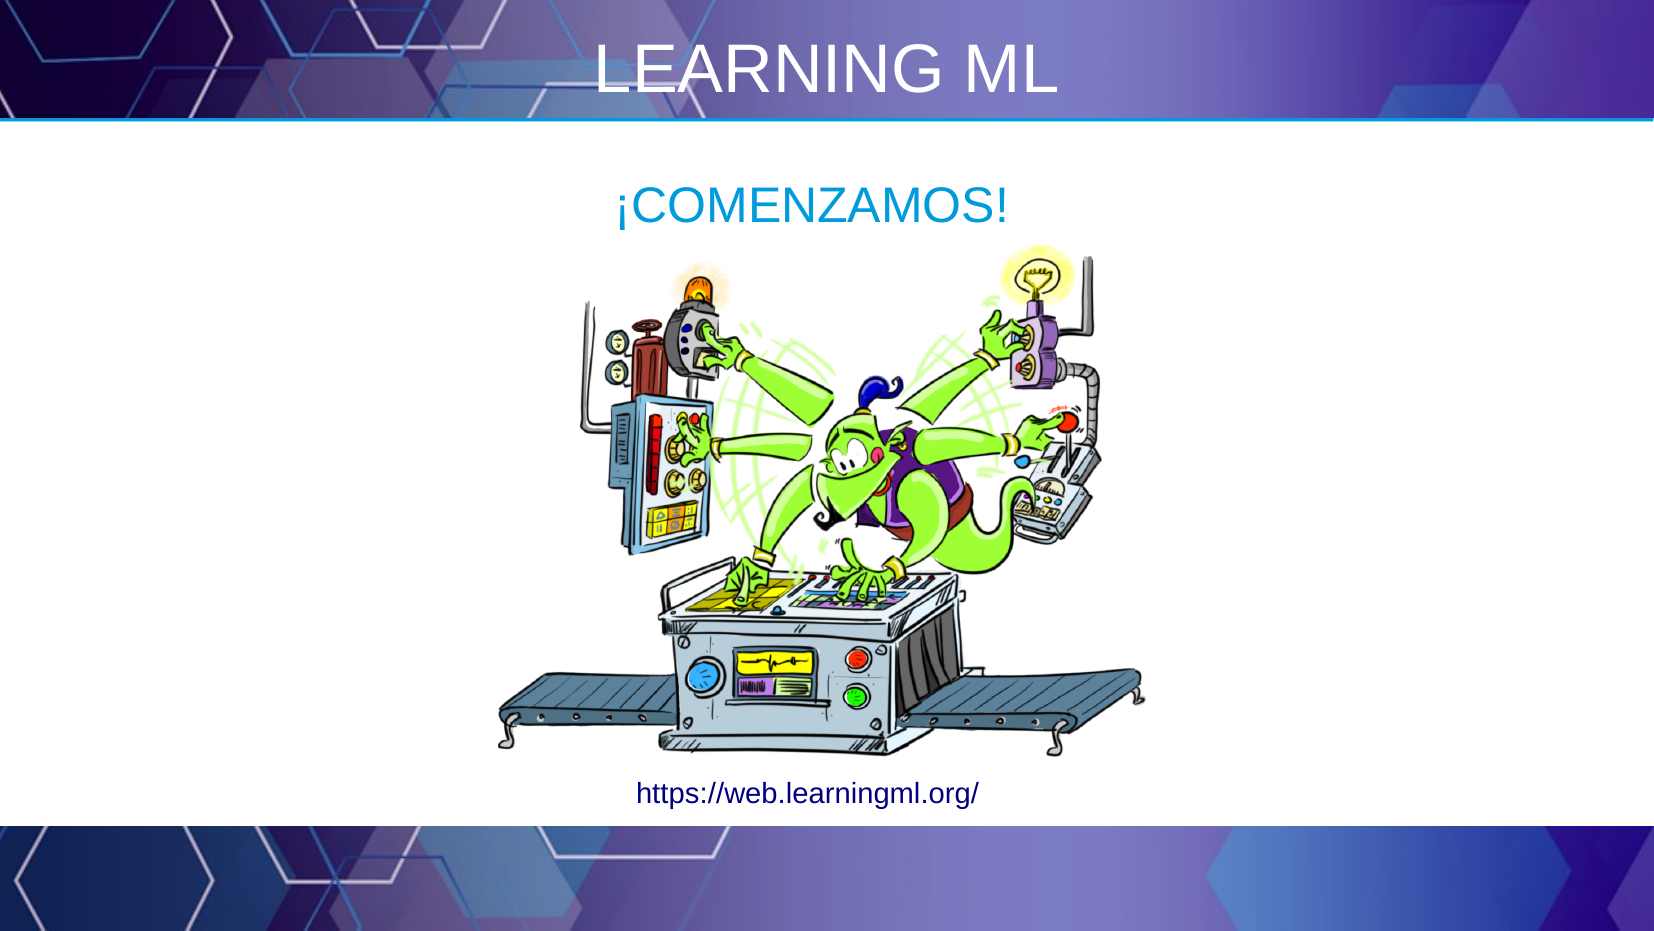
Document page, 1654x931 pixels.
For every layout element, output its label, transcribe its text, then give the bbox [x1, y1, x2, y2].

title LEARNING ML [59, 29, 1595, 108]
picture [0, 826, 1654, 931]
picture [498, 236, 1182, 768]
picture [0, 0, 1654, 117]
list ¡COMENZAMOS! https://web.learningml.org/ [59, 177, 1565, 768]
